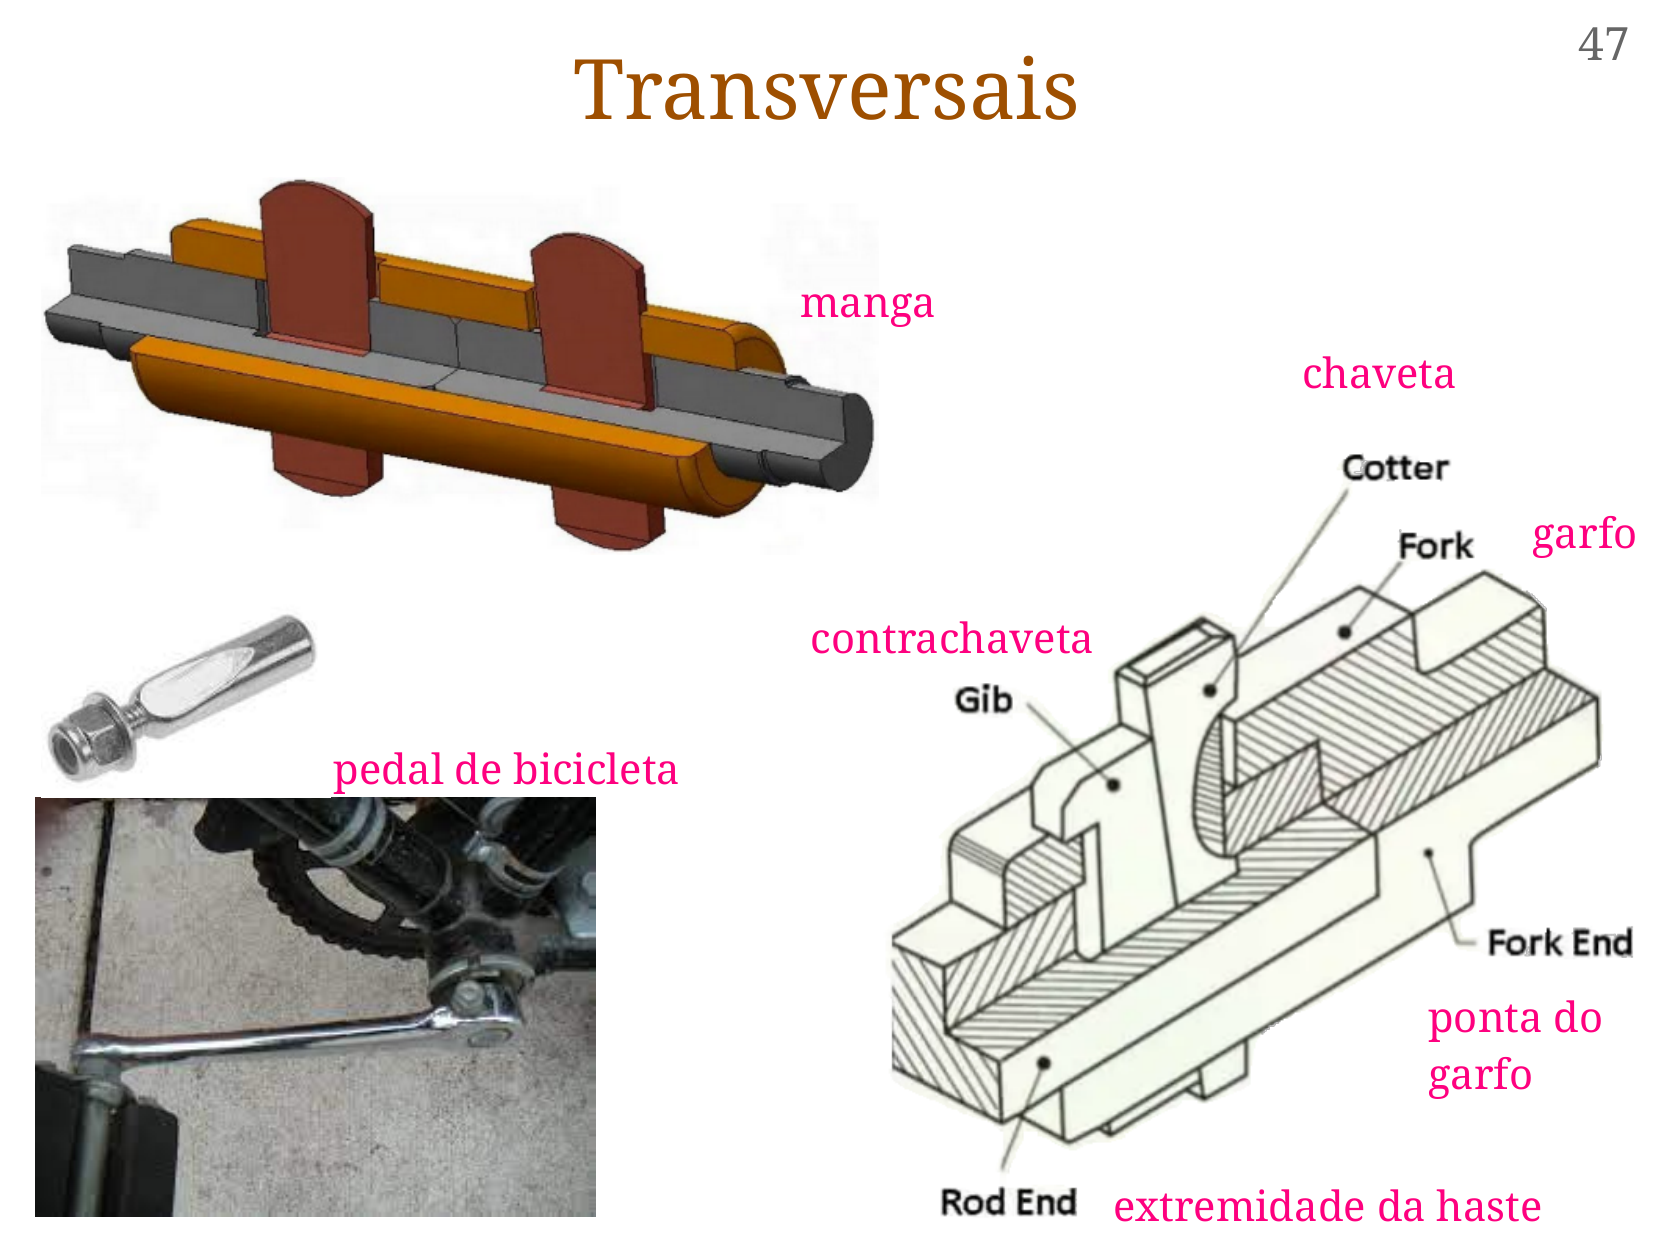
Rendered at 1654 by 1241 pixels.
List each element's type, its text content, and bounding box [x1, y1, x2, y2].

text_box manga [785, 264, 952, 337]
title Transversais [59, 29, 1595, 148]
text_box ponta do garfo [1413, 980, 1632, 1167]
text_box garfo [1517, 496, 1653, 568]
text_box contrachaveta [796, 601, 1110, 674]
text_box chaveta [1287, 336, 1473, 409]
picture [35, 602, 596, 1217]
text_box extremidade da haste [1098, 1169, 1558, 1241]
text_box pedal de bicicleta [318, 732, 709, 805]
picture [41, 177, 1654, 1229]
